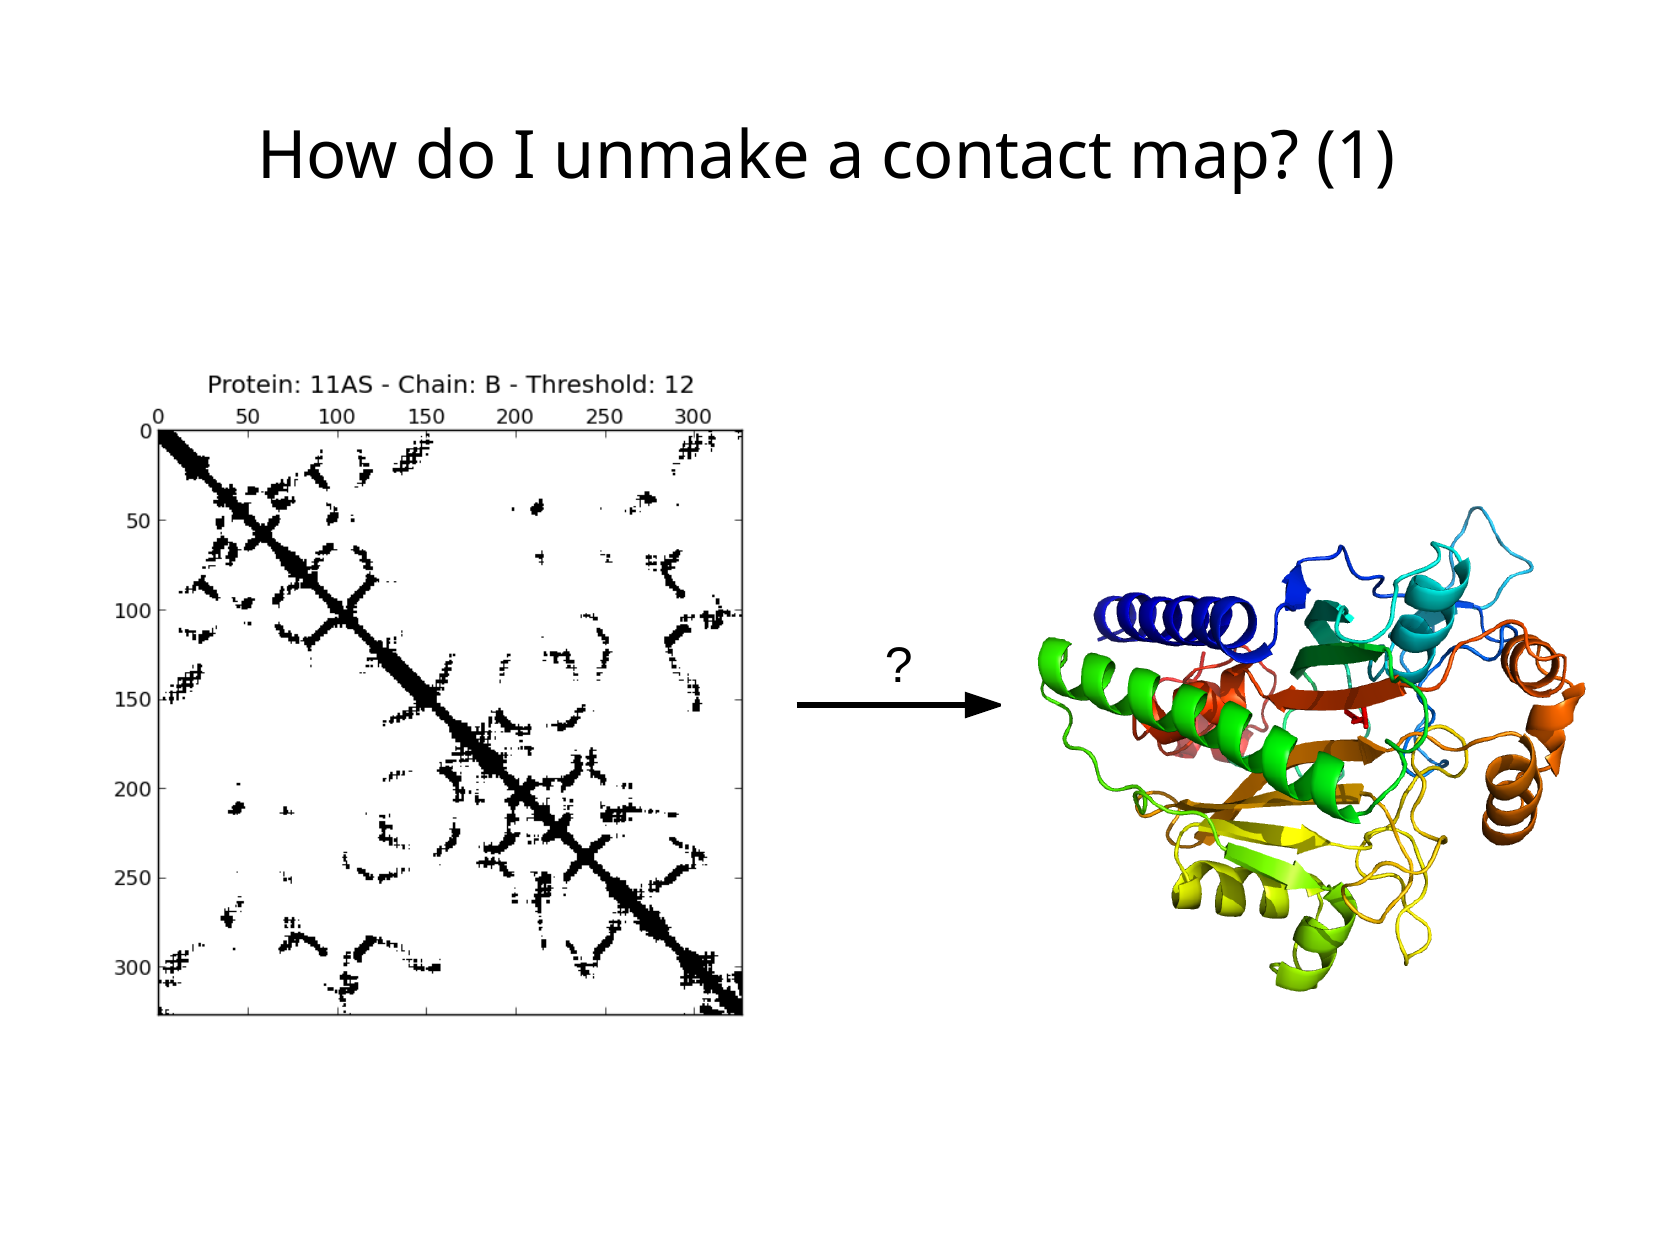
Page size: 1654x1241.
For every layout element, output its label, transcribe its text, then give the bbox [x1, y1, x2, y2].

picture [45, 329, 797, 1082]
picture [1001, 452, 1606, 1036]
title How do I unmake a contact map? (1) [82, 49, 1571, 257]
text_box ? [870, 630, 950, 702]
